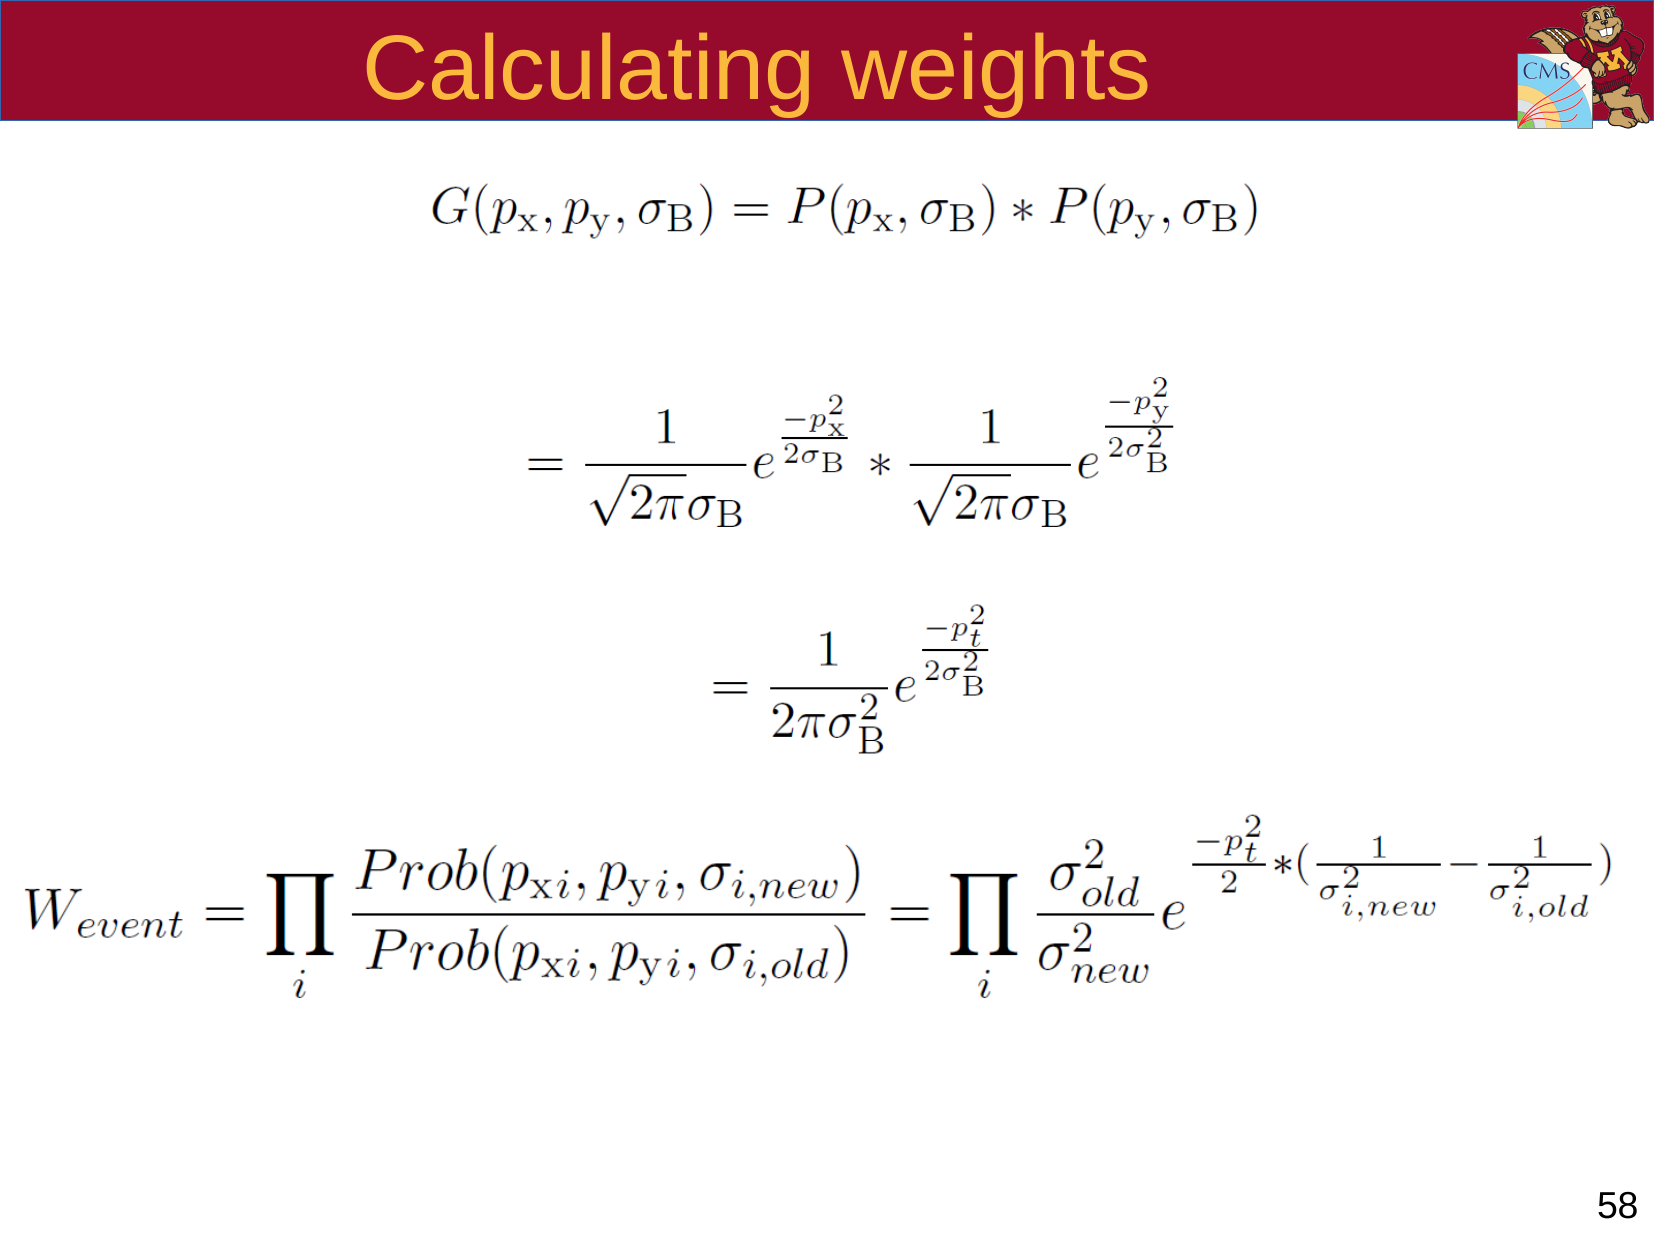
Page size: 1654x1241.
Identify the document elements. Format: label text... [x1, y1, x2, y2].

picture [331, 164, 1321, 770]
picture [1515, 0, 1652, 135]
picture [1, 809, 1654, 1005]
title Calculating weights [0, 15, 1516, 121]
